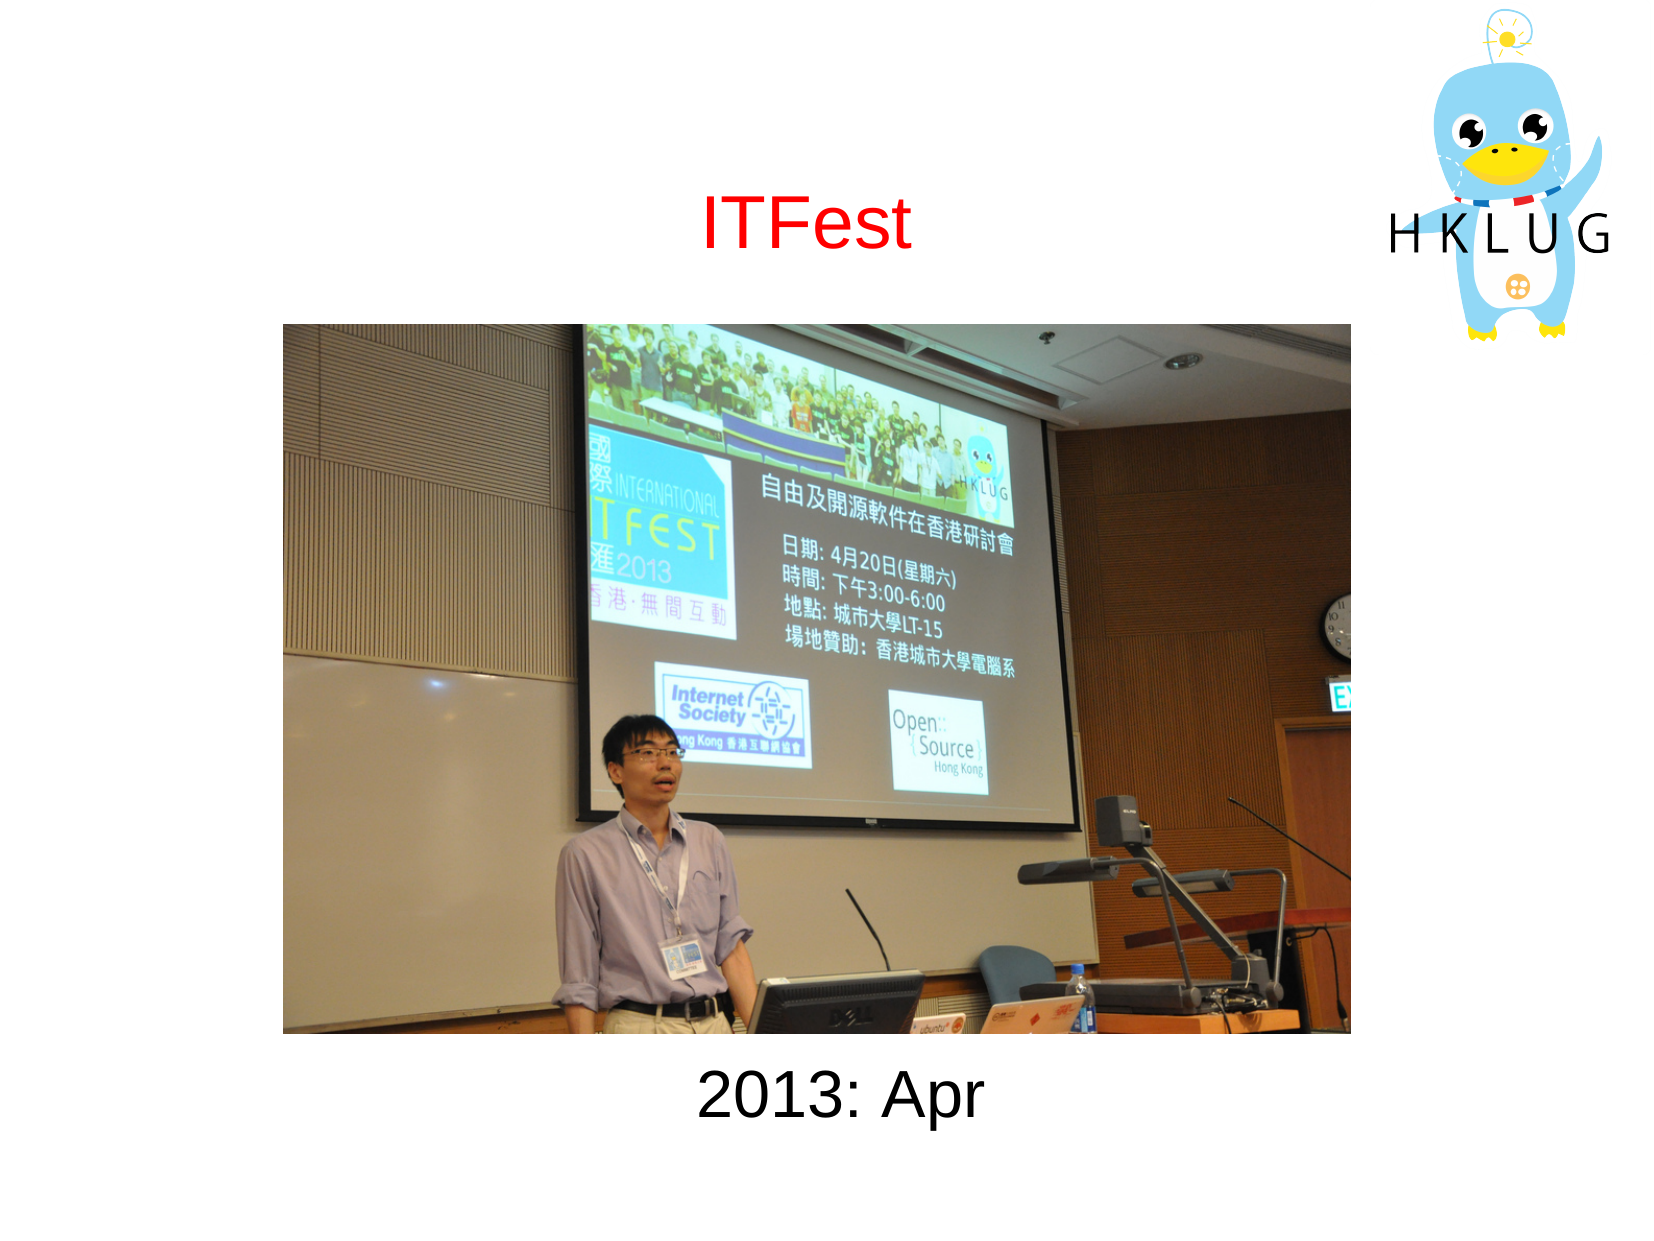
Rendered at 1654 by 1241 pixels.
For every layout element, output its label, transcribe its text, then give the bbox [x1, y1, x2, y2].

text_box ITFest [68, 129, 1565, 308]
text_box 2013: Apr [107, 1057, 1575, 1139]
picture [1370, 0, 1651, 355]
picture [283, 324, 1351, 1034]
